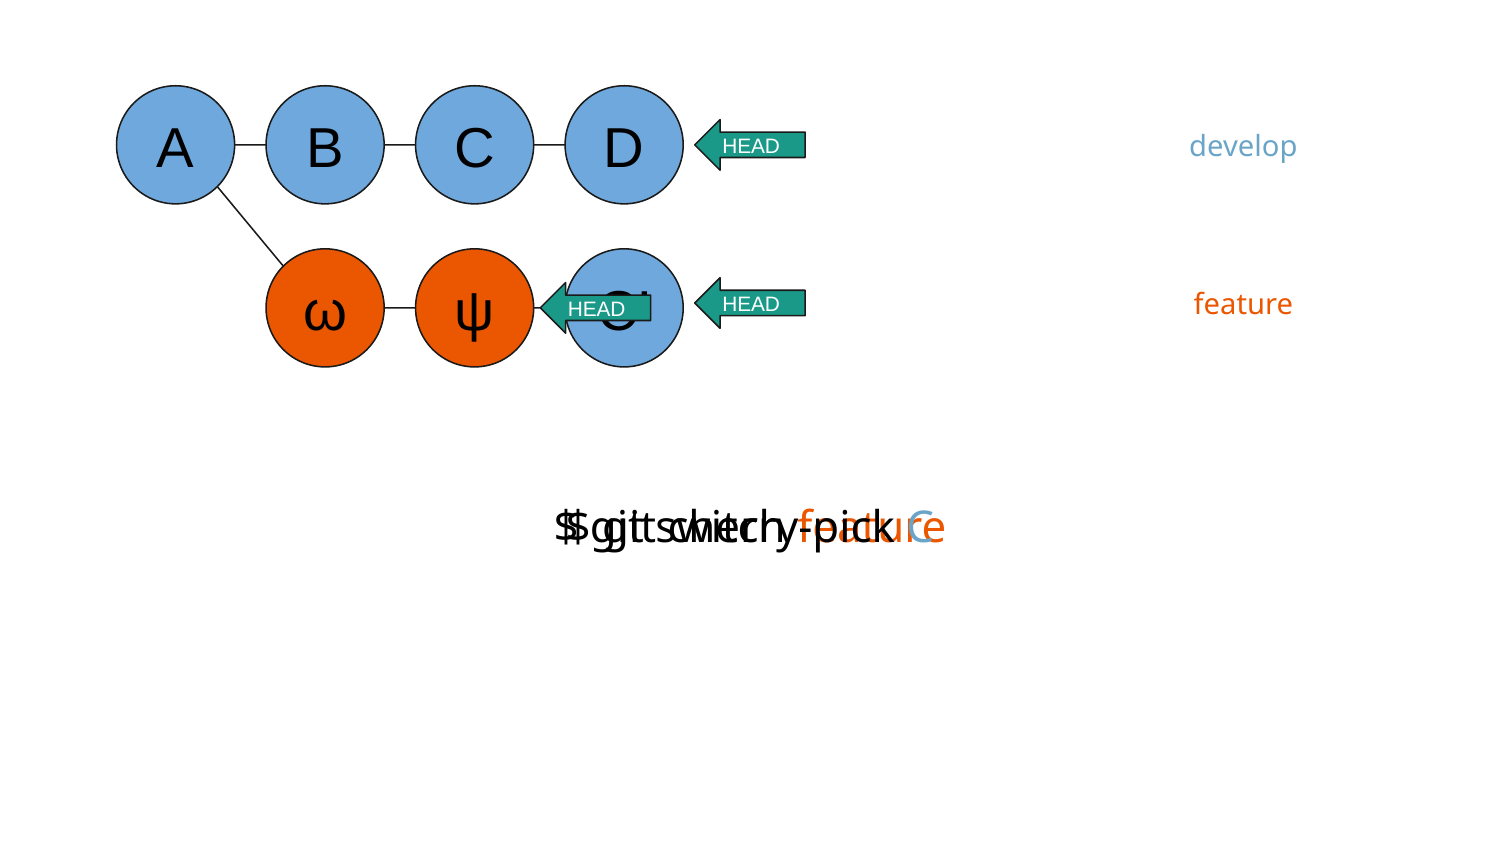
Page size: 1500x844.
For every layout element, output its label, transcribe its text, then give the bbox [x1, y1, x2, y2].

text_box develop [1134, 111, 1353, 177]
text_box ω [266, 248, 385, 367]
text_box C’ [566, 248, 684, 367]
text_box feature [1134, 270, 1353, 336]
text_box ψ [415, 248, 534, 367]
text_box B [266, 85, 385, 204]
text_box HEAD [694, 277, 806, 329]
text_box C’ [609, 321, 629, 326]
text_box C [415, 85, 534, 204]
text_box $ git cherry-pick C [285, 483, 1215, 567]
text_box HEAD [540, 282, 651, 334]
text_box D [565, 85, 684, 204]
text_box A [116, 85, 235, 204]
text_box HEAD [694, 119, 806, 171]
